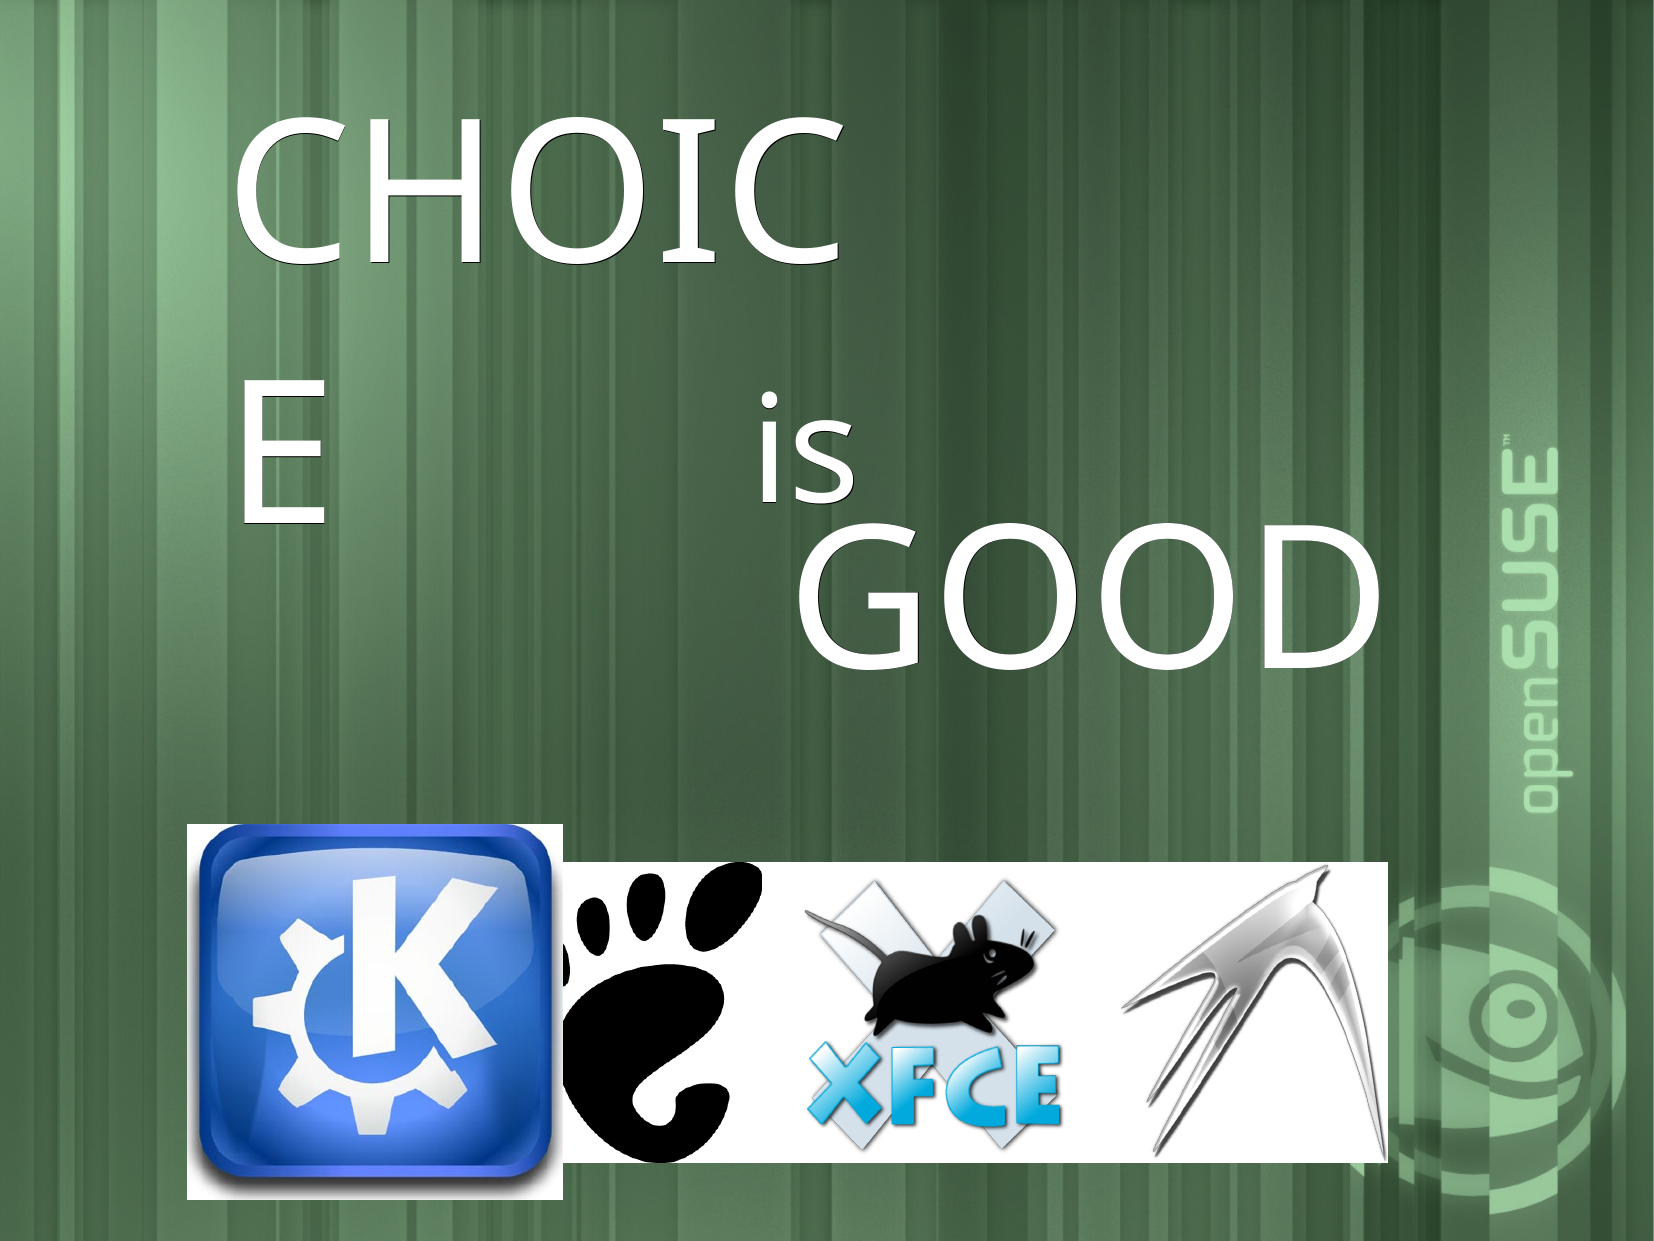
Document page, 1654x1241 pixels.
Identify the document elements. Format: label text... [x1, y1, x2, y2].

text_box [762, 862, 1119, 1163]
title GOOD [787, 450, 1463, 730]
title CHOICE [225, 175, 901, 455]
picture [0, 0, 1654, 1241]
title is [750, 325, 901, 563]
